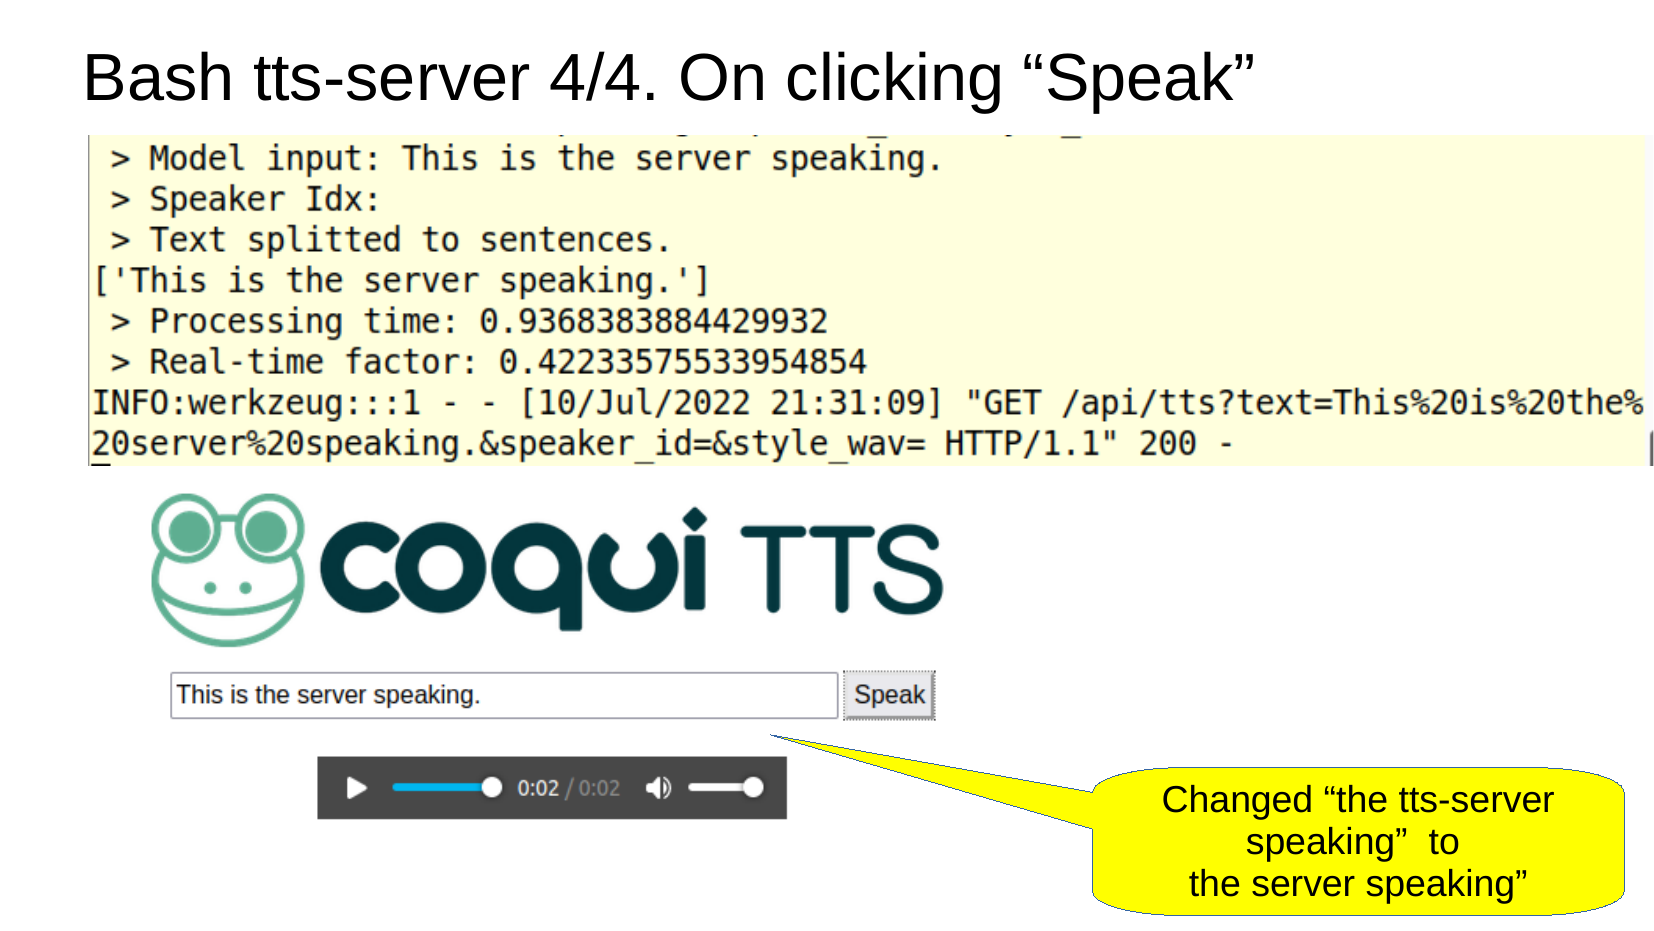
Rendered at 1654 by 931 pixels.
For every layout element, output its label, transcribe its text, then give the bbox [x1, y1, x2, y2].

title Bash tts-server 4/4. On clicking “Speak” [82, 37, 1571, 119]
text_box Changed “the tts-server speaking” to the server speaking” [770, 734, 1625, 916]
picture [119, 472, 975, 857]
picture [88, 135, 1654, 466]
